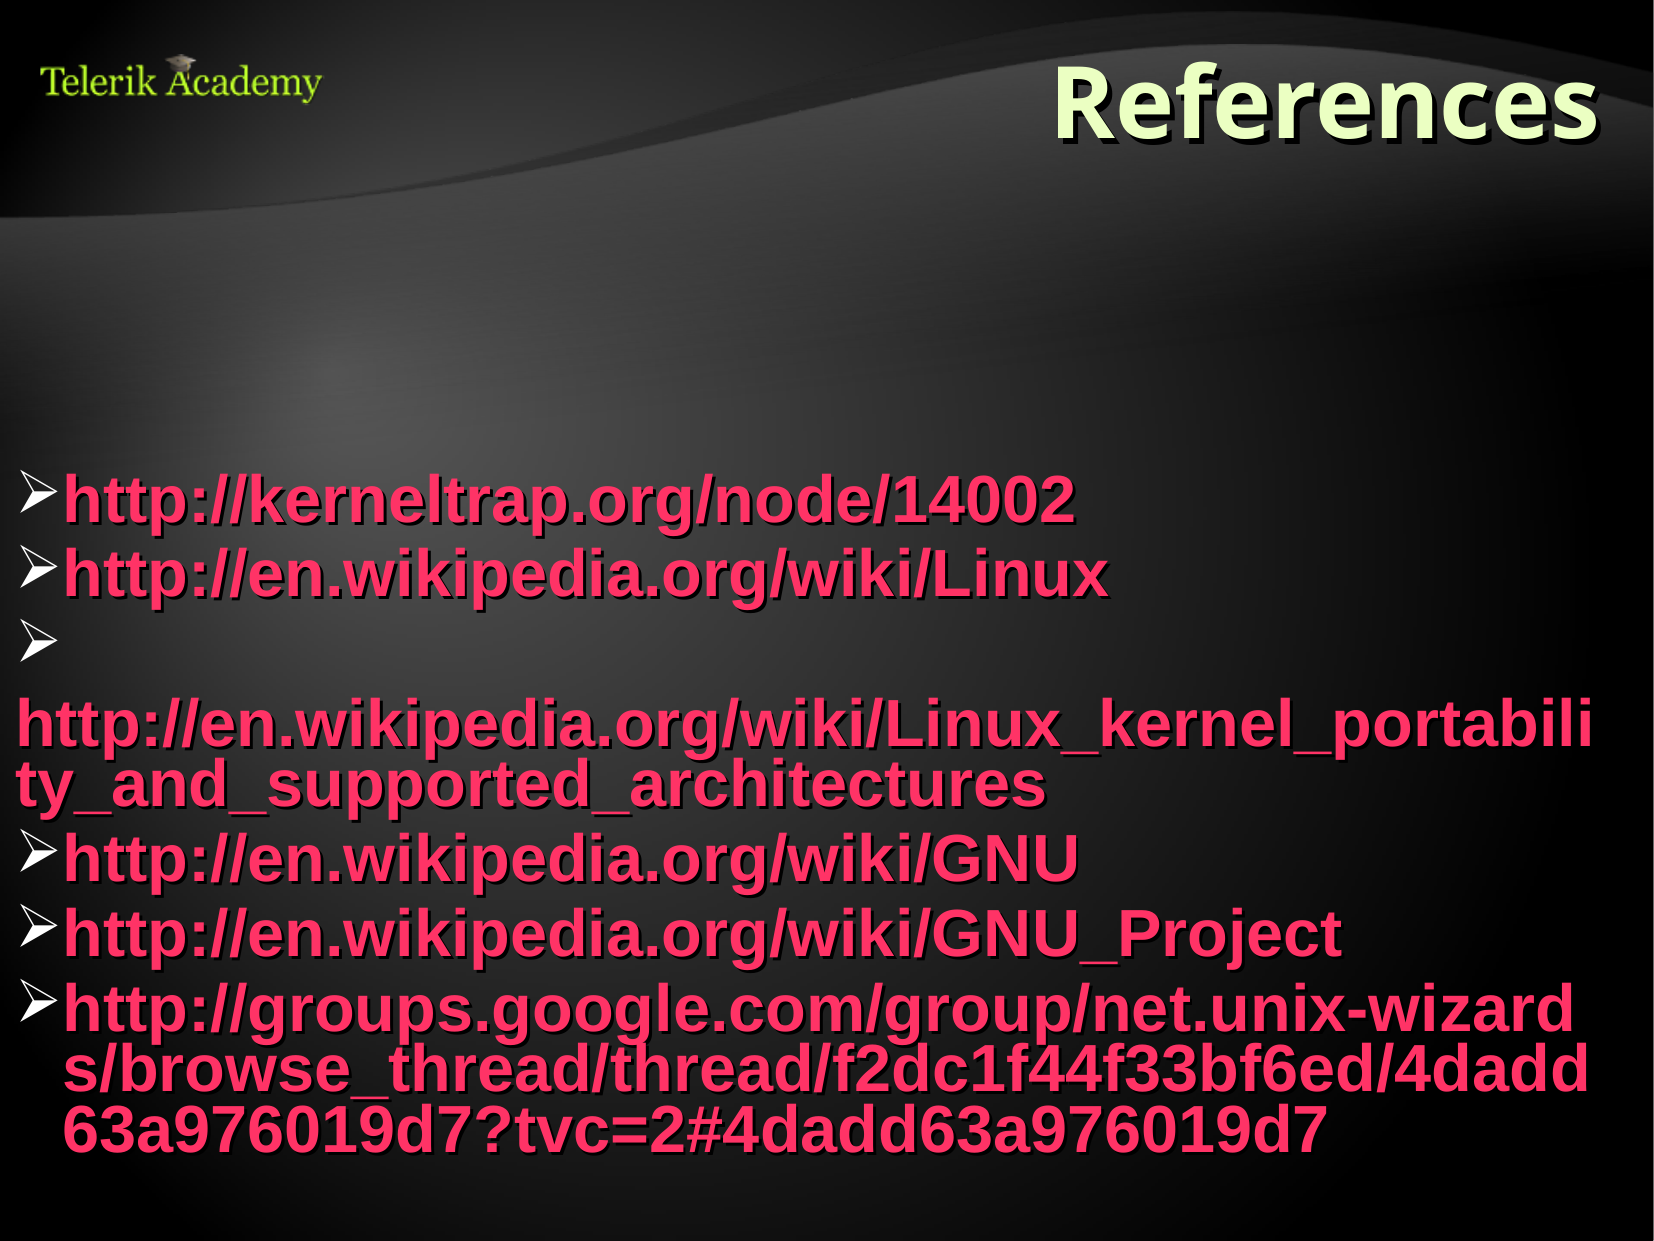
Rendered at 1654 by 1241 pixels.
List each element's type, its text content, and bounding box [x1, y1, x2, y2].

picture [0, 0, 1654, 1241]
subtitle http://kerneltrap.org/node/14002 http://en.wikipedia.org/wiki/Linux http://en.wikipedia.org/wiki/Linux_kernel_portability_and_supported_architectures http://en.wikipedia.org/wiki/GNU http://en.wikipedia.org/wiki/GNU_Project http://groups.google.com/group/net.unix-wizards/browse_thread/thread/f2dc1f44f33bf6ed/4dadd63a976019d7?tvc=2#4dadd63a976019d7 [15, 326, 1606, 1046]
title References [112, 0, 1601, 204]
